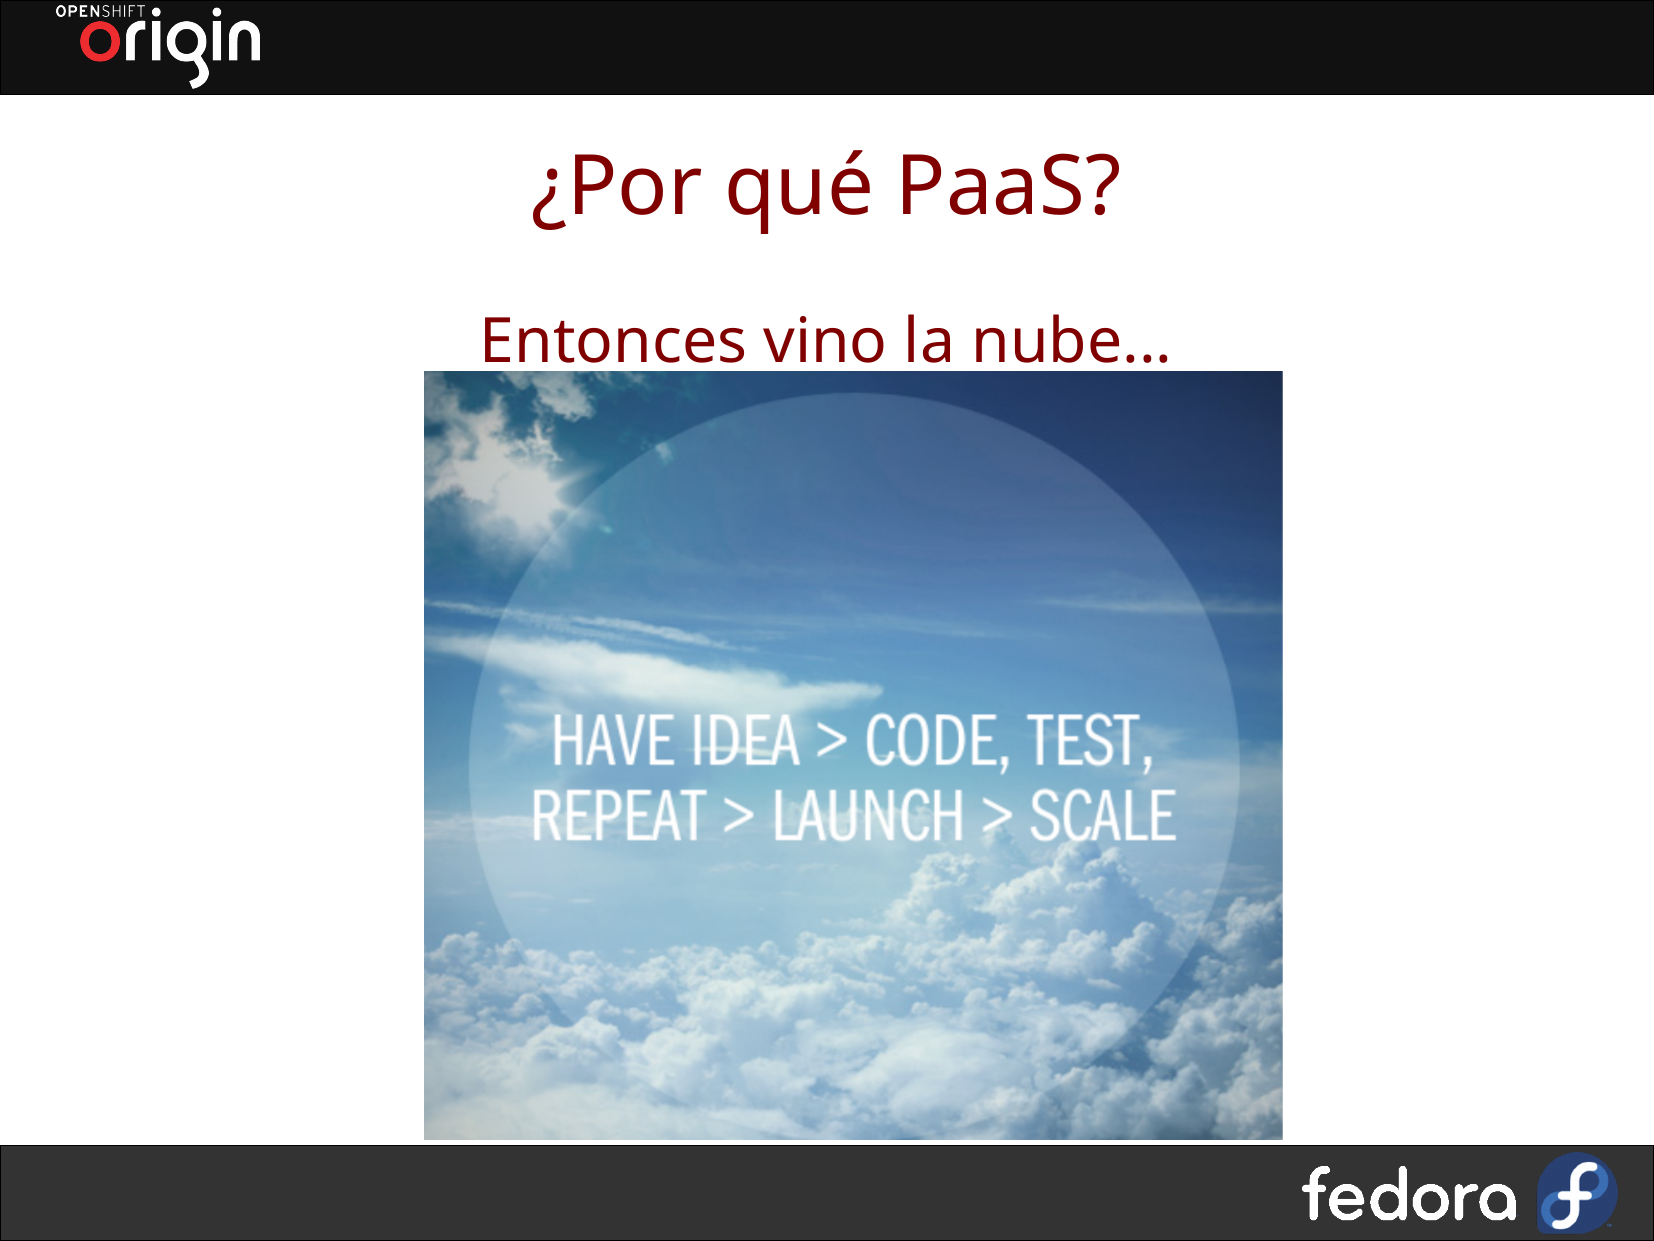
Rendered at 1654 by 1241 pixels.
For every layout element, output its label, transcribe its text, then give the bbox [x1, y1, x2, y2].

picture [1299, 1151, 1619, 1235]
title ¿Por qué PaaS? [82, 78, 1571, 287]
picture [424, 371, 1283, 1140]
subtitle Entonces vino la nube... [82, 296, 1571, 1099]
picture [56, 5, 260, 89]
